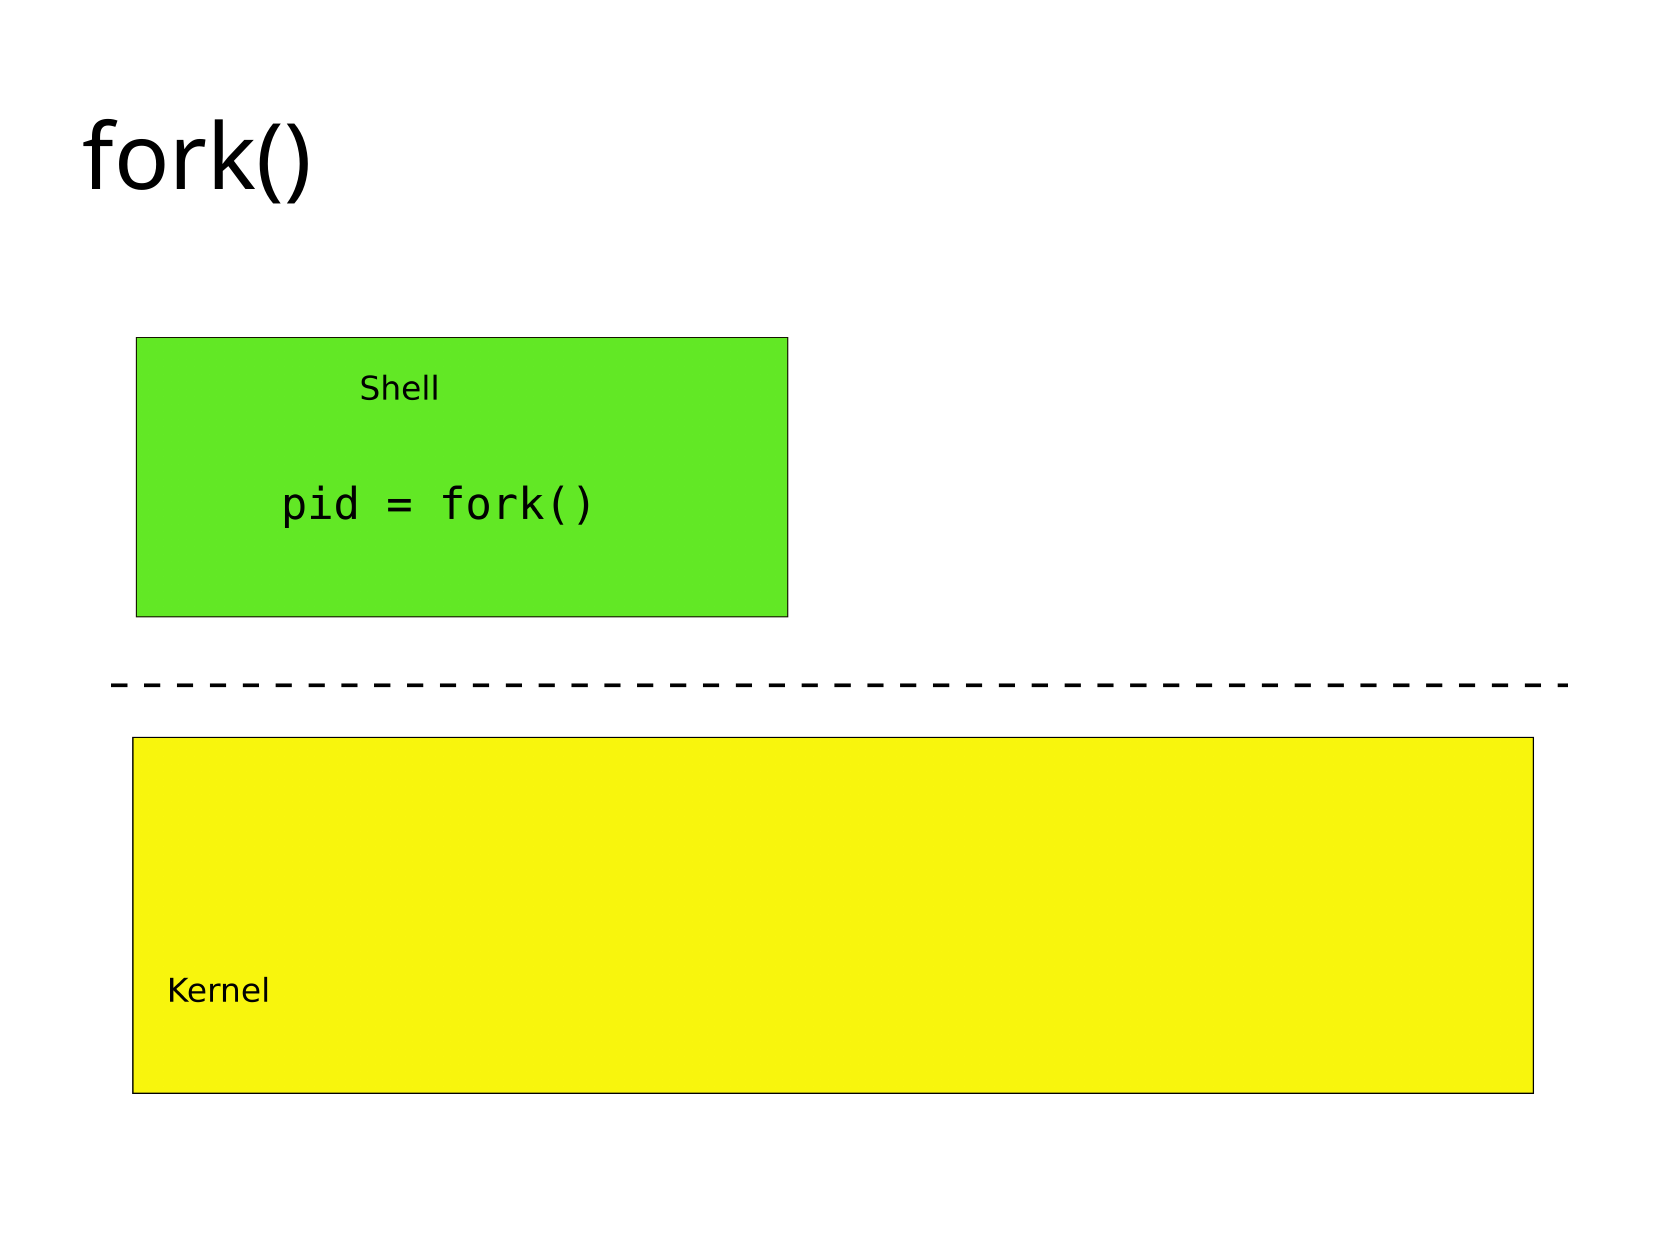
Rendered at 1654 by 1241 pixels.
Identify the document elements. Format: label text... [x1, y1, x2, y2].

picture [111, 337, 1568, 1094]
title fork() [82, 49, 825, 257]
